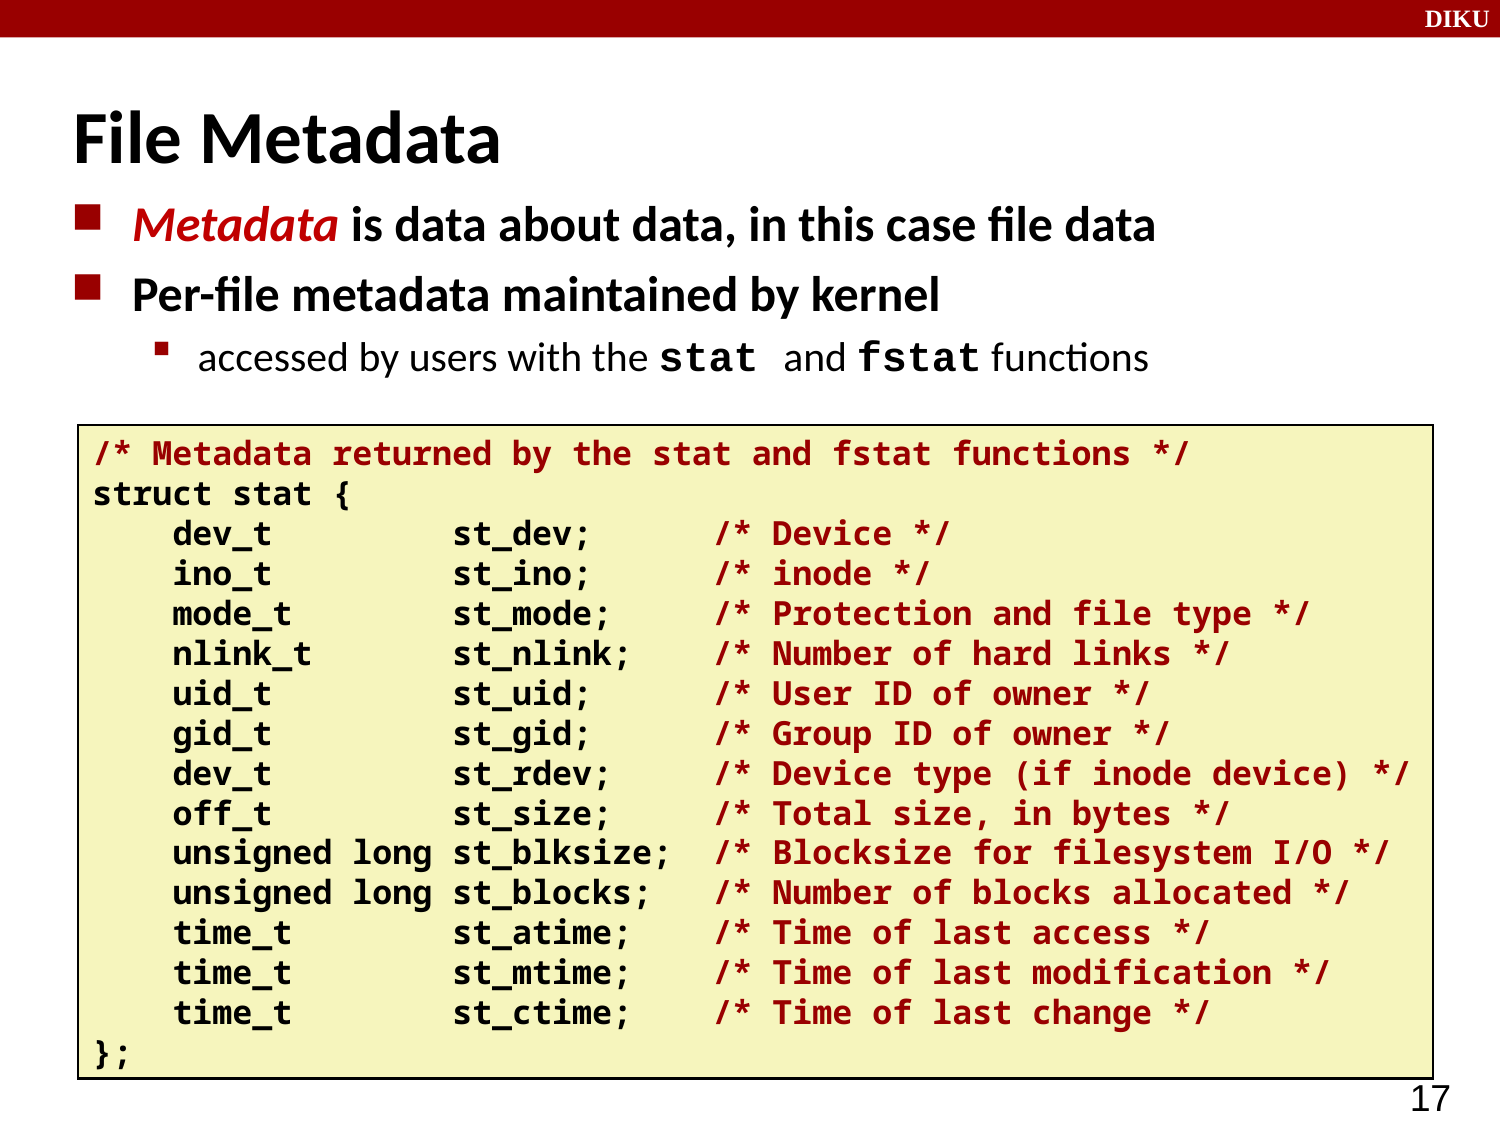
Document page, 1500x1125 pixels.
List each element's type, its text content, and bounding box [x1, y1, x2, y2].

text_box File Metadata [58, 71, 1304, 197]
text_box /* Metadata returned by the stat and fstat functions */ struct stat { dev_t st_dev; /* Device */ ino_t st_ino; /* inode */ mode_t st_mode; /* Protection and file type */ nlink_t st_nlink; /* Number of hard links */ uid_t st_uid; /* User ID of owner */ gid_t st_gid; /* Group ID of owner */ dev_t st_rdev; /* Device type (if inode device) */ off_t st_size; /* Total size, in bytes */ unsigned long st_blksize; /* Blocksize for filesystem I/O */ unsigned long st_blocks; /* Number of blocks allocated */ time_t st_atime; /* Time of last access */ time_t st_mtime; /* Time of last modification */ time_t st_ctime; /* Time of last change */ }; [77, 425, 1434, 1079]
text_box Metadata is data about data, in this case file data Per-file metadata maintained by kernel accessed by users with the stat and fstat functions [61, 184, 1357, 1000]
